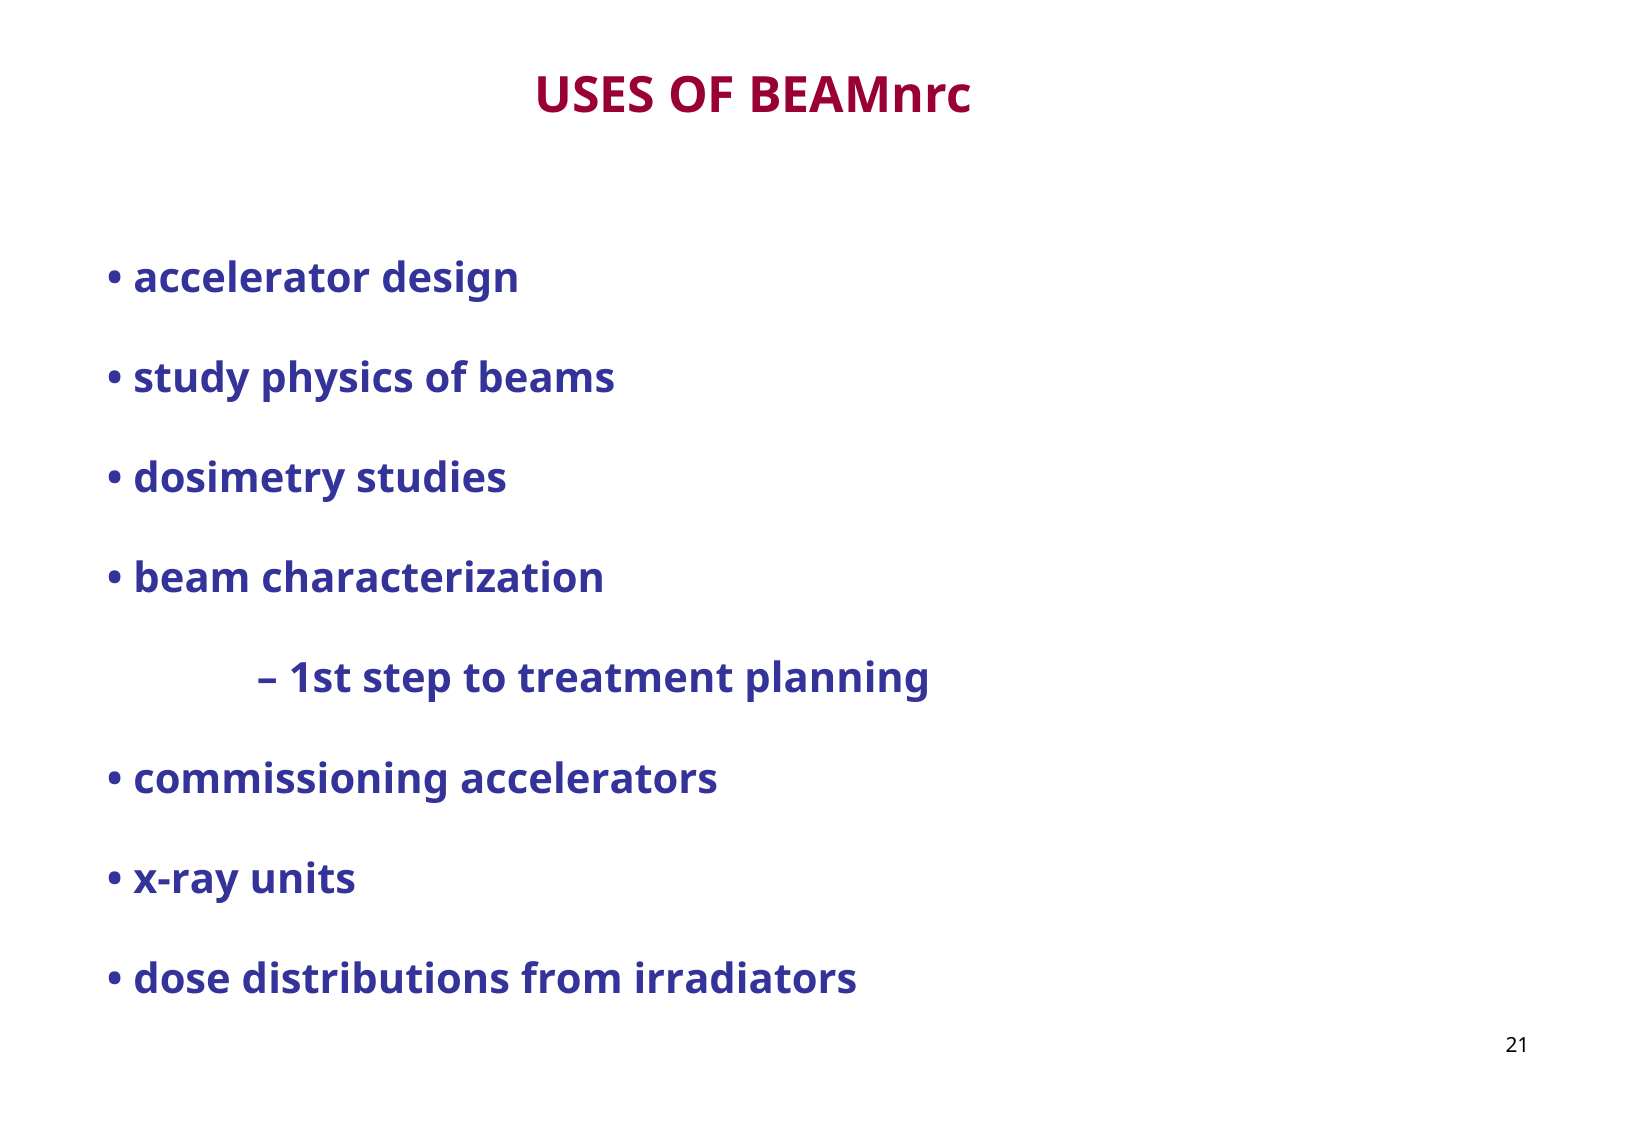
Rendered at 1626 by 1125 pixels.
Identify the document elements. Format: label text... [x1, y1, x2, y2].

text_box USES OF BEAMnrc [92, 54, 1416, 131]
text_box • accelerator design • study physics of beams • dosimetry studies • beam characterization – 1st step to treatment planning • commissioning accelerators • x-ray units • dose distributions from irradiators [92, 243, 1534, 1010]
